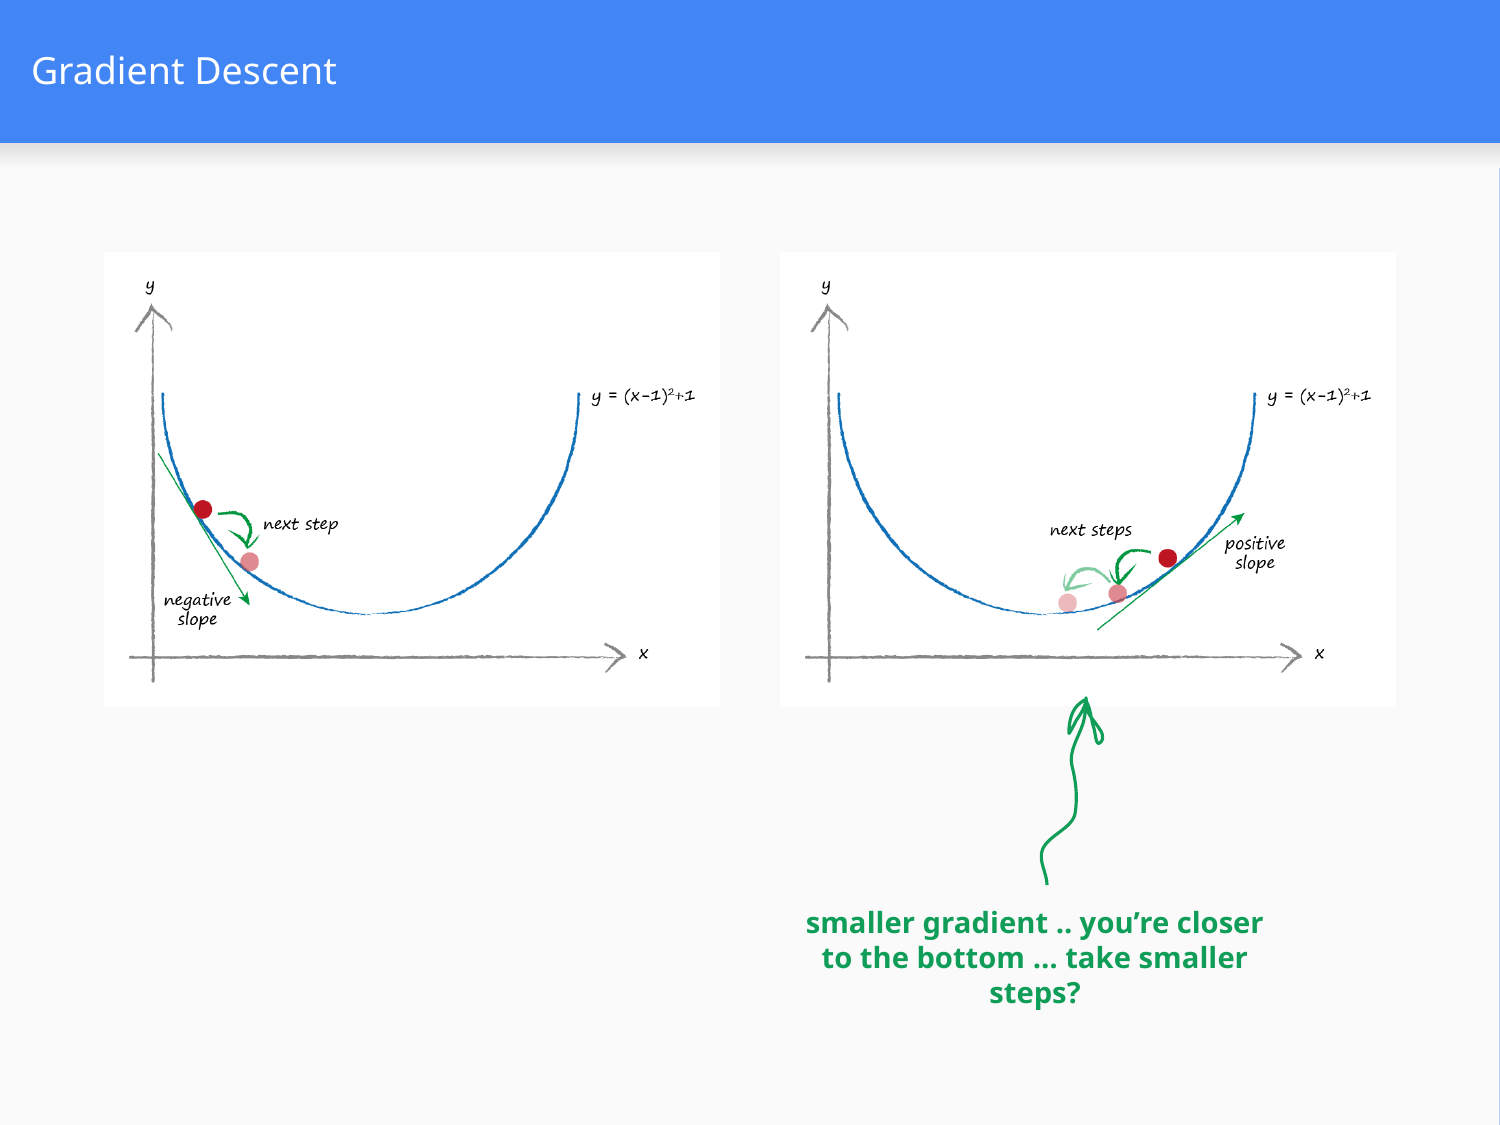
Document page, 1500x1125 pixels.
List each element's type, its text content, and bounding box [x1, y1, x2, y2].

text_box smaller gradient .. you’re closer to the bottom … take smaller steps? [784, 903, 1286, 1010]
picture [104, 252, 720, 706]
title Gradient Descent [16, 3, 1464, 136]
picture [780, 252, 1396, 706]
